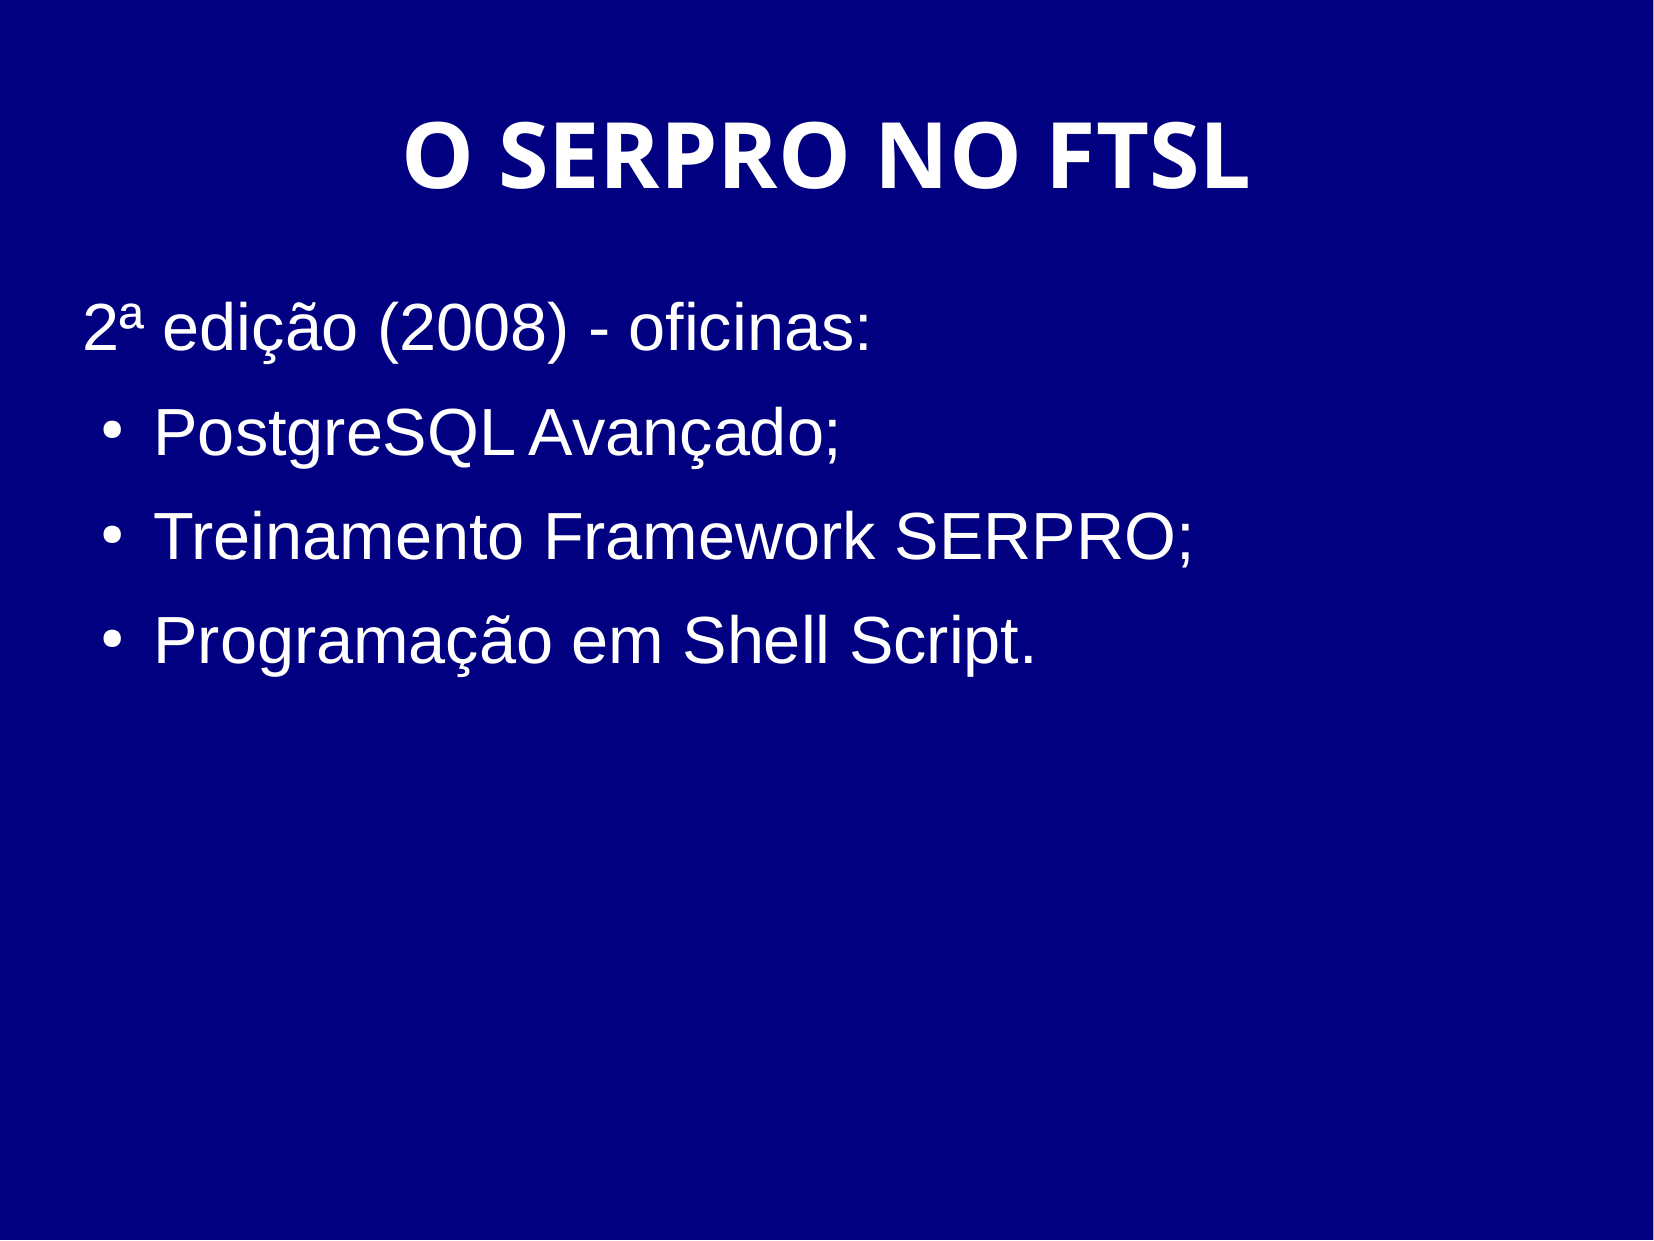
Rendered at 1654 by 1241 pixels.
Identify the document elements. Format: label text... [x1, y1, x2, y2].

list 2ª edição (2008) - oficinas: PostgreSQL Avançado; Treinamento Framework SERPRO; Programação em Shell Script. [82, 290, 1571, 1010]
title O SERPRO NO FTSL [82, 49, 1571, 257]
